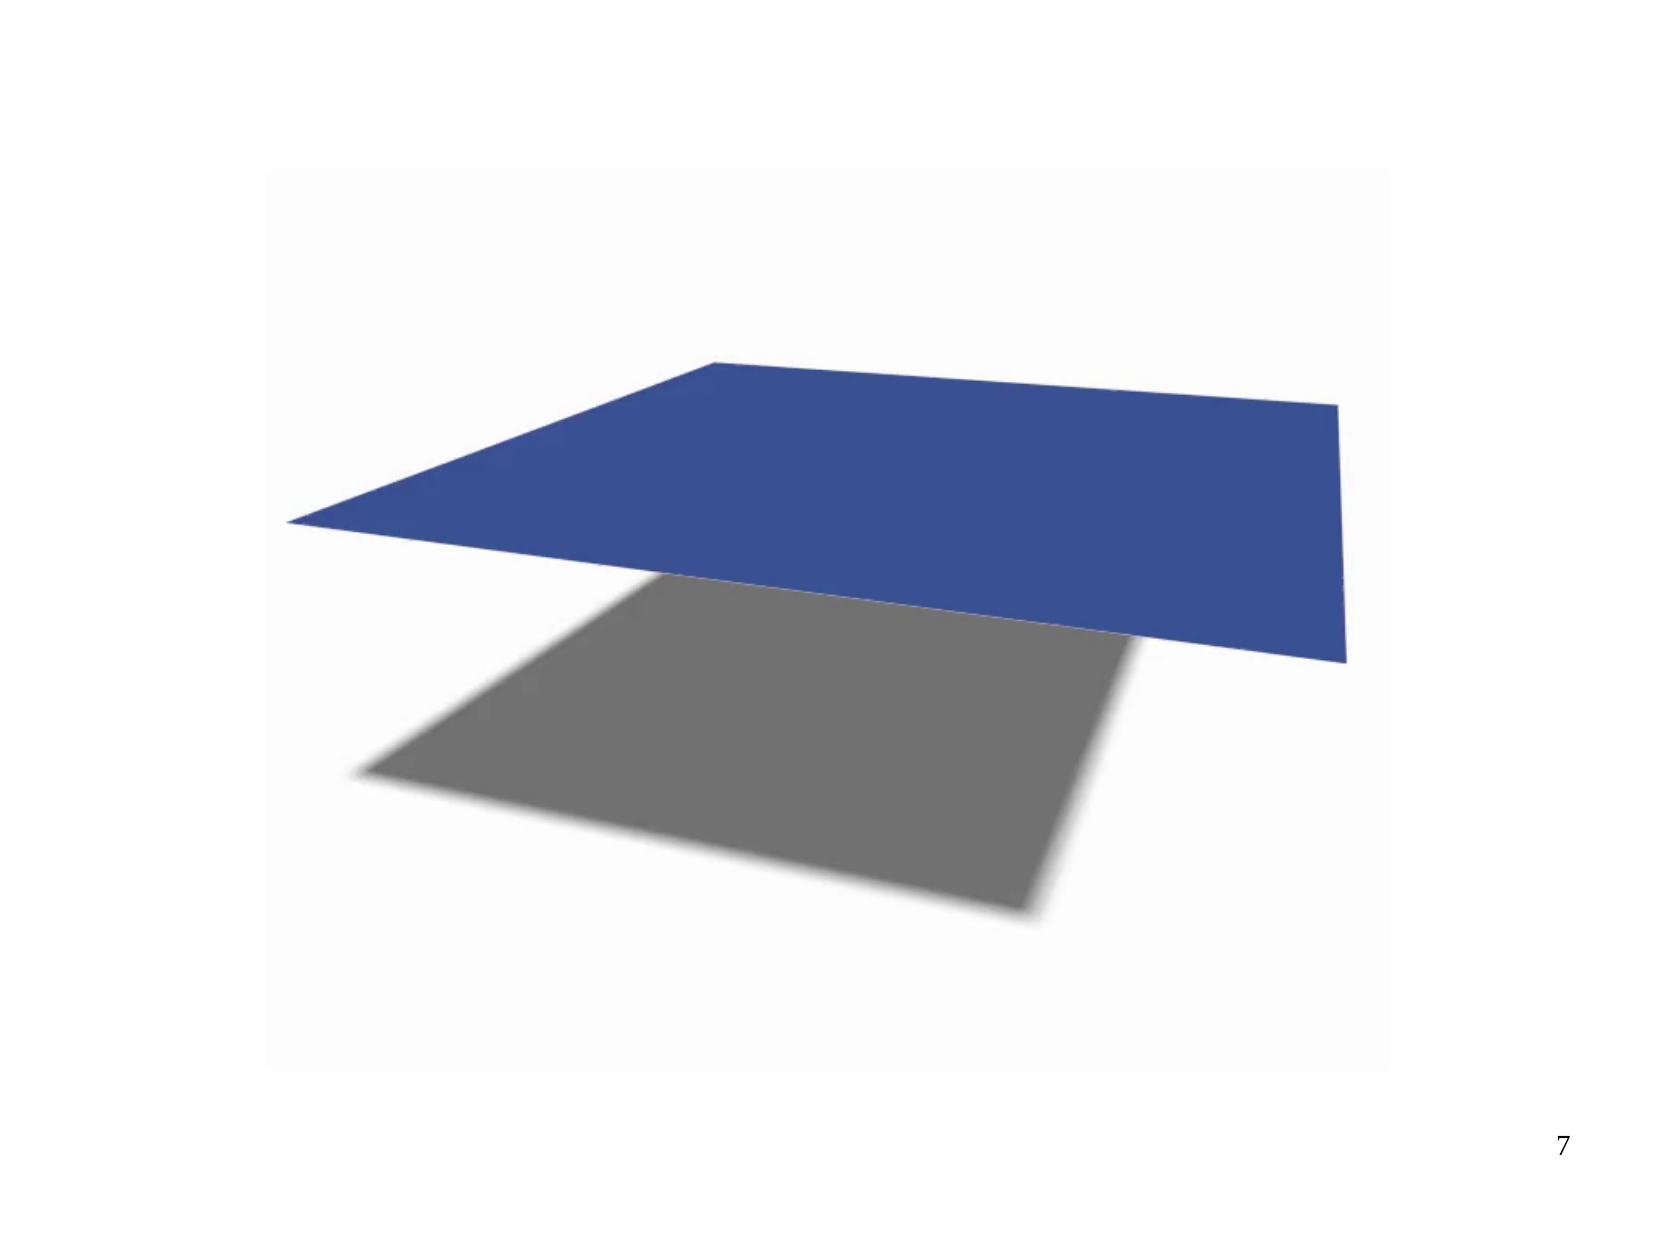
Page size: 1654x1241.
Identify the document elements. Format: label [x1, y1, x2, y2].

text_box [264, 170, 1390, 1071]
